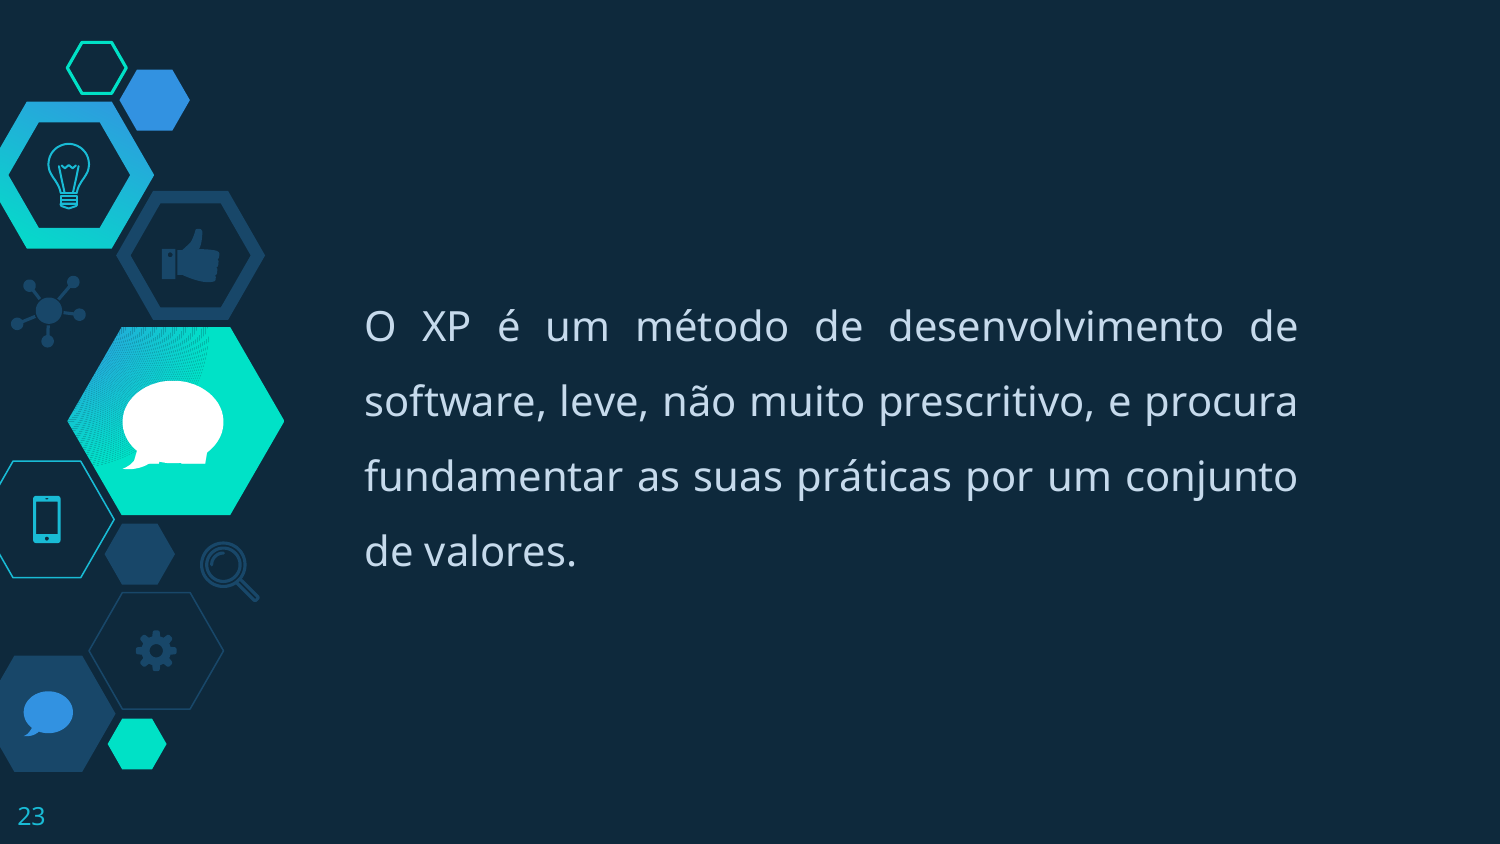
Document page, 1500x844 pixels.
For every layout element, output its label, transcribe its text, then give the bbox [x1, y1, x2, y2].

text_box [122, 380, 223, 469]
list O XP é um método de desenvolvimento de software, leve, não muito prescritivo, e procura fundamentar as suas práticas por um conjunto de valores. [324, 249, 1356, 601]
text_box 23 [2, 785, 93, 844]
